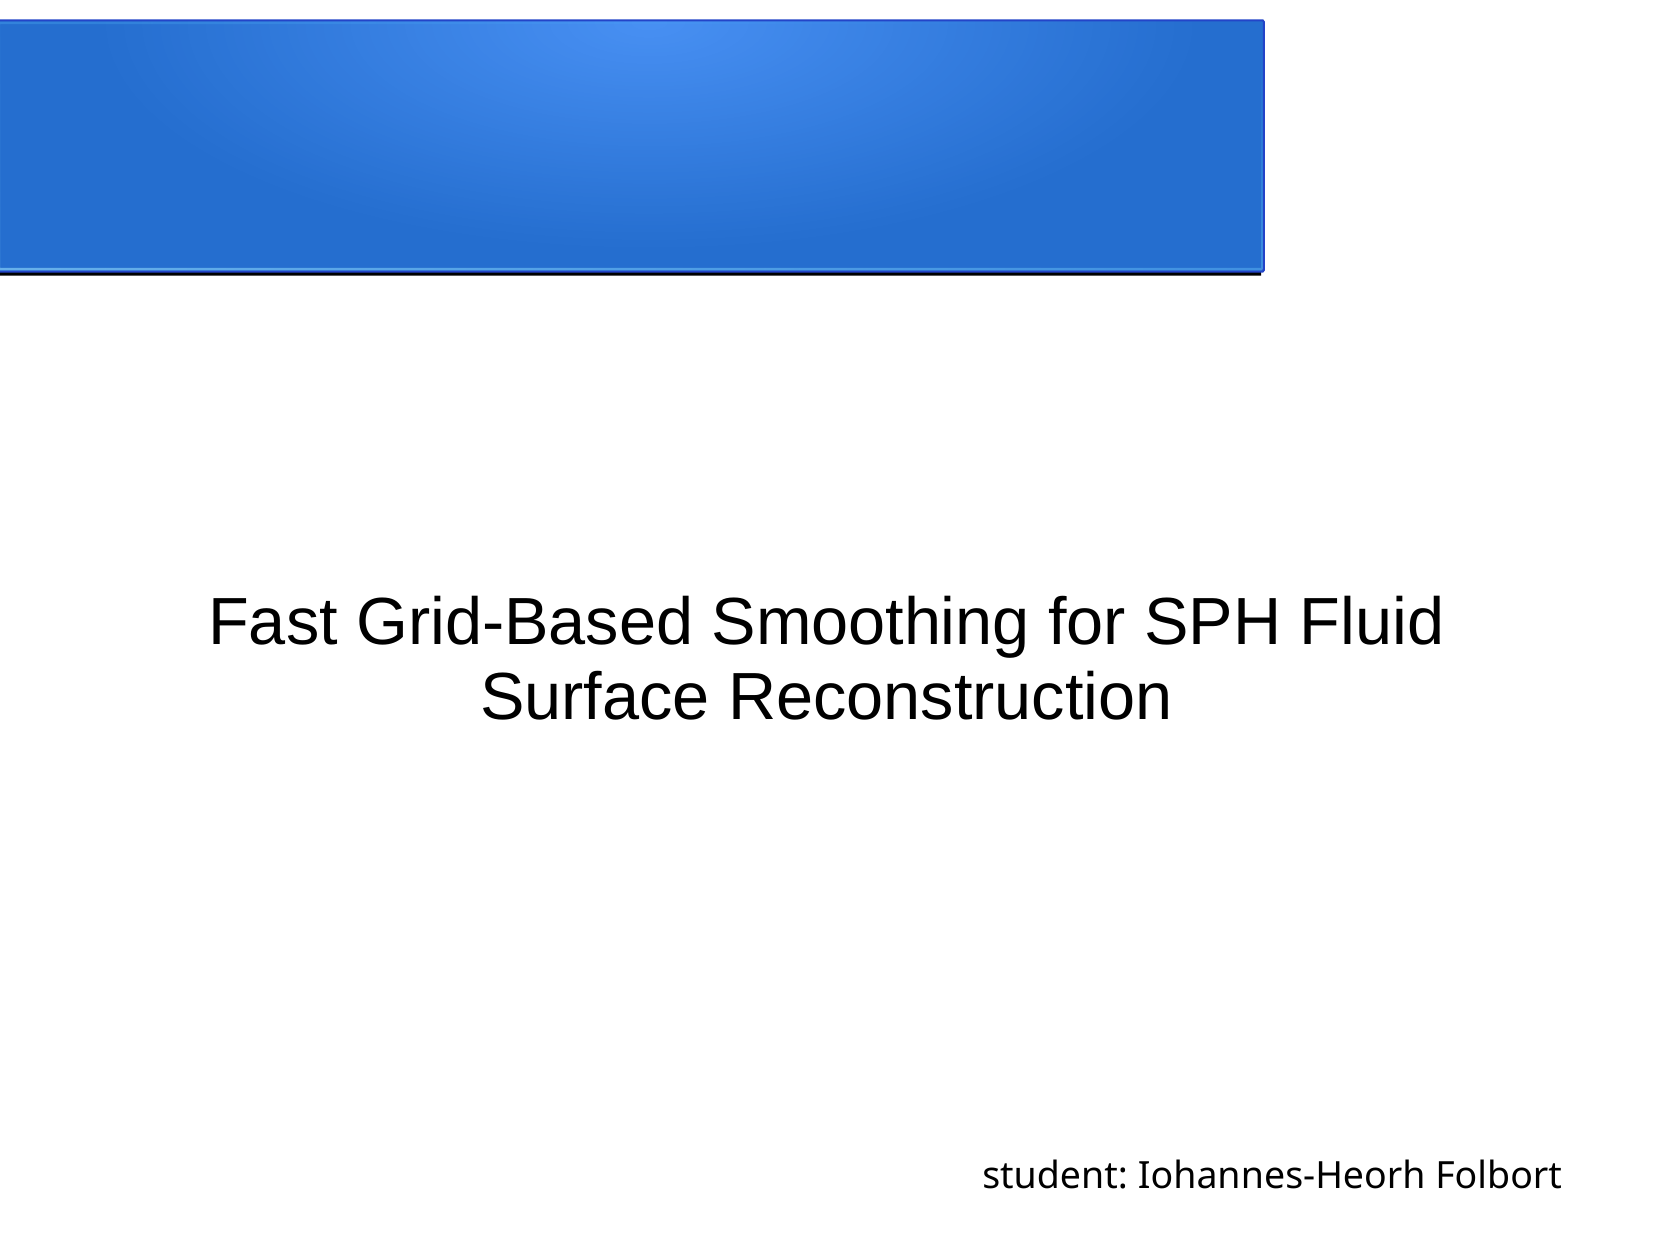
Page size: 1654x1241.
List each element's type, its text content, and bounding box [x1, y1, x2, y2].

text_box student: Iohannes-Heorh Folbort [967, 1141, 1606, 1201]
subtitle Fast Grid-Based Smoothing for SPH Fluid Surface Reconstruction [82, 299, 1571, 1019]
